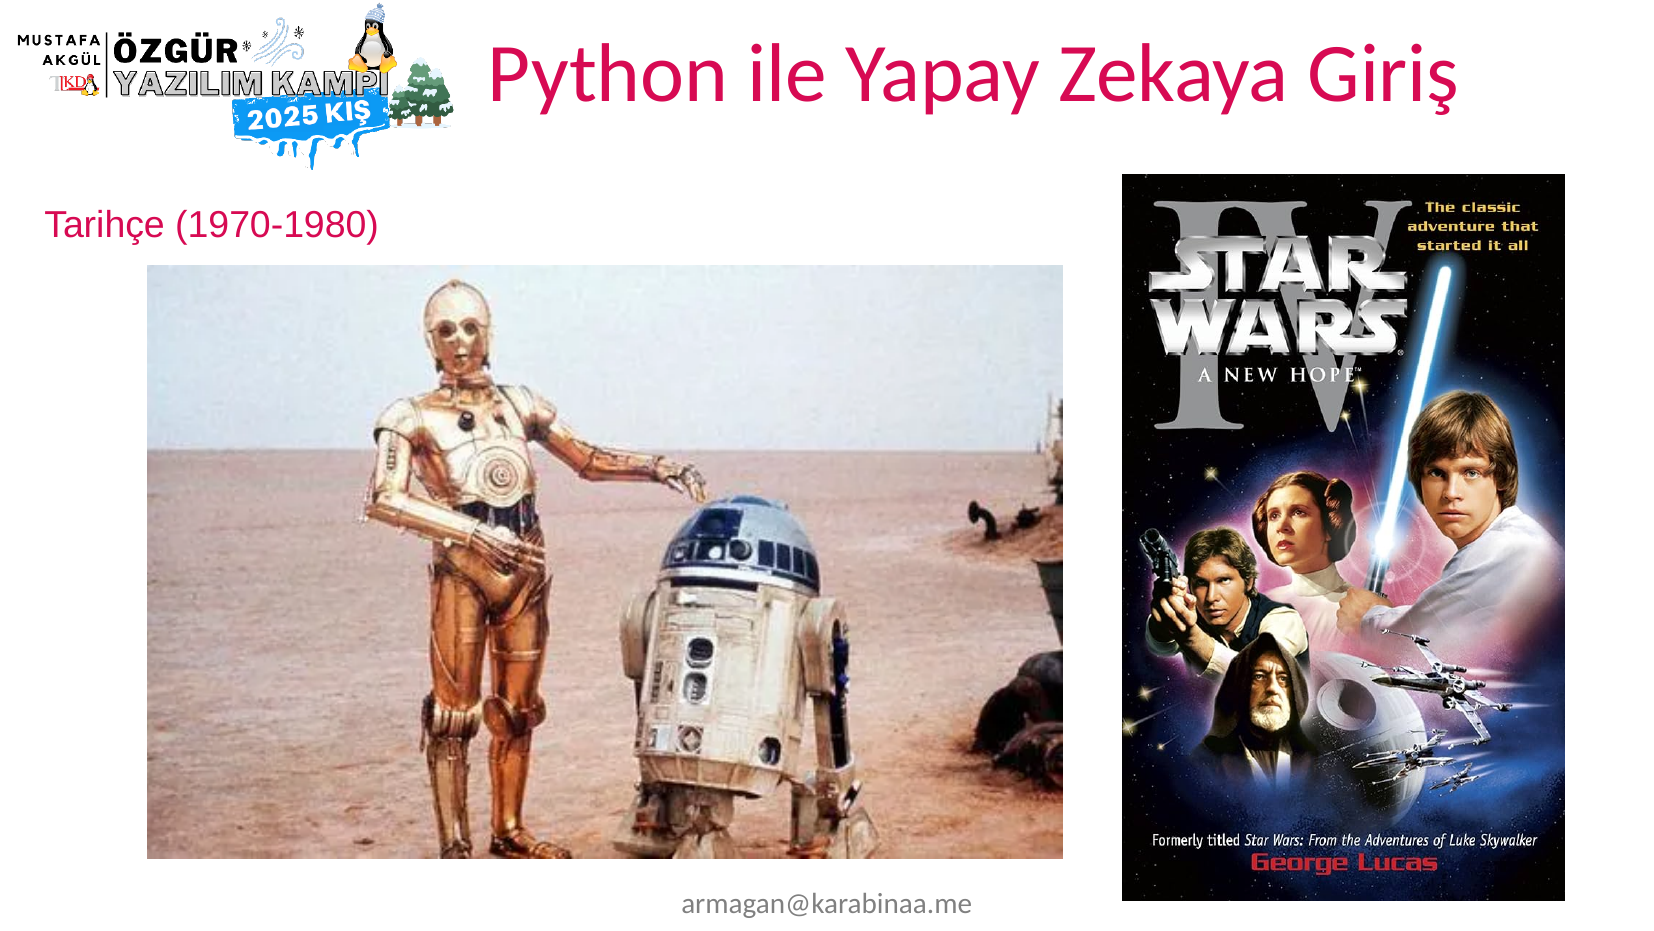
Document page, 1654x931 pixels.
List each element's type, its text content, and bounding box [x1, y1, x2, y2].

text_box armagan@karabinaa.me [0, 877, 1654, 928]
text_box Python ile Yapay Zekaya Giriş [472, 10, 1654, 126]
text_box Tarihçe (1970-1980) [29, 196, 516, 296]
picture [0, 0, 463, 177]
picture [147, 265, 1063, 859]
picture [1122, 174, 1565, 901]
